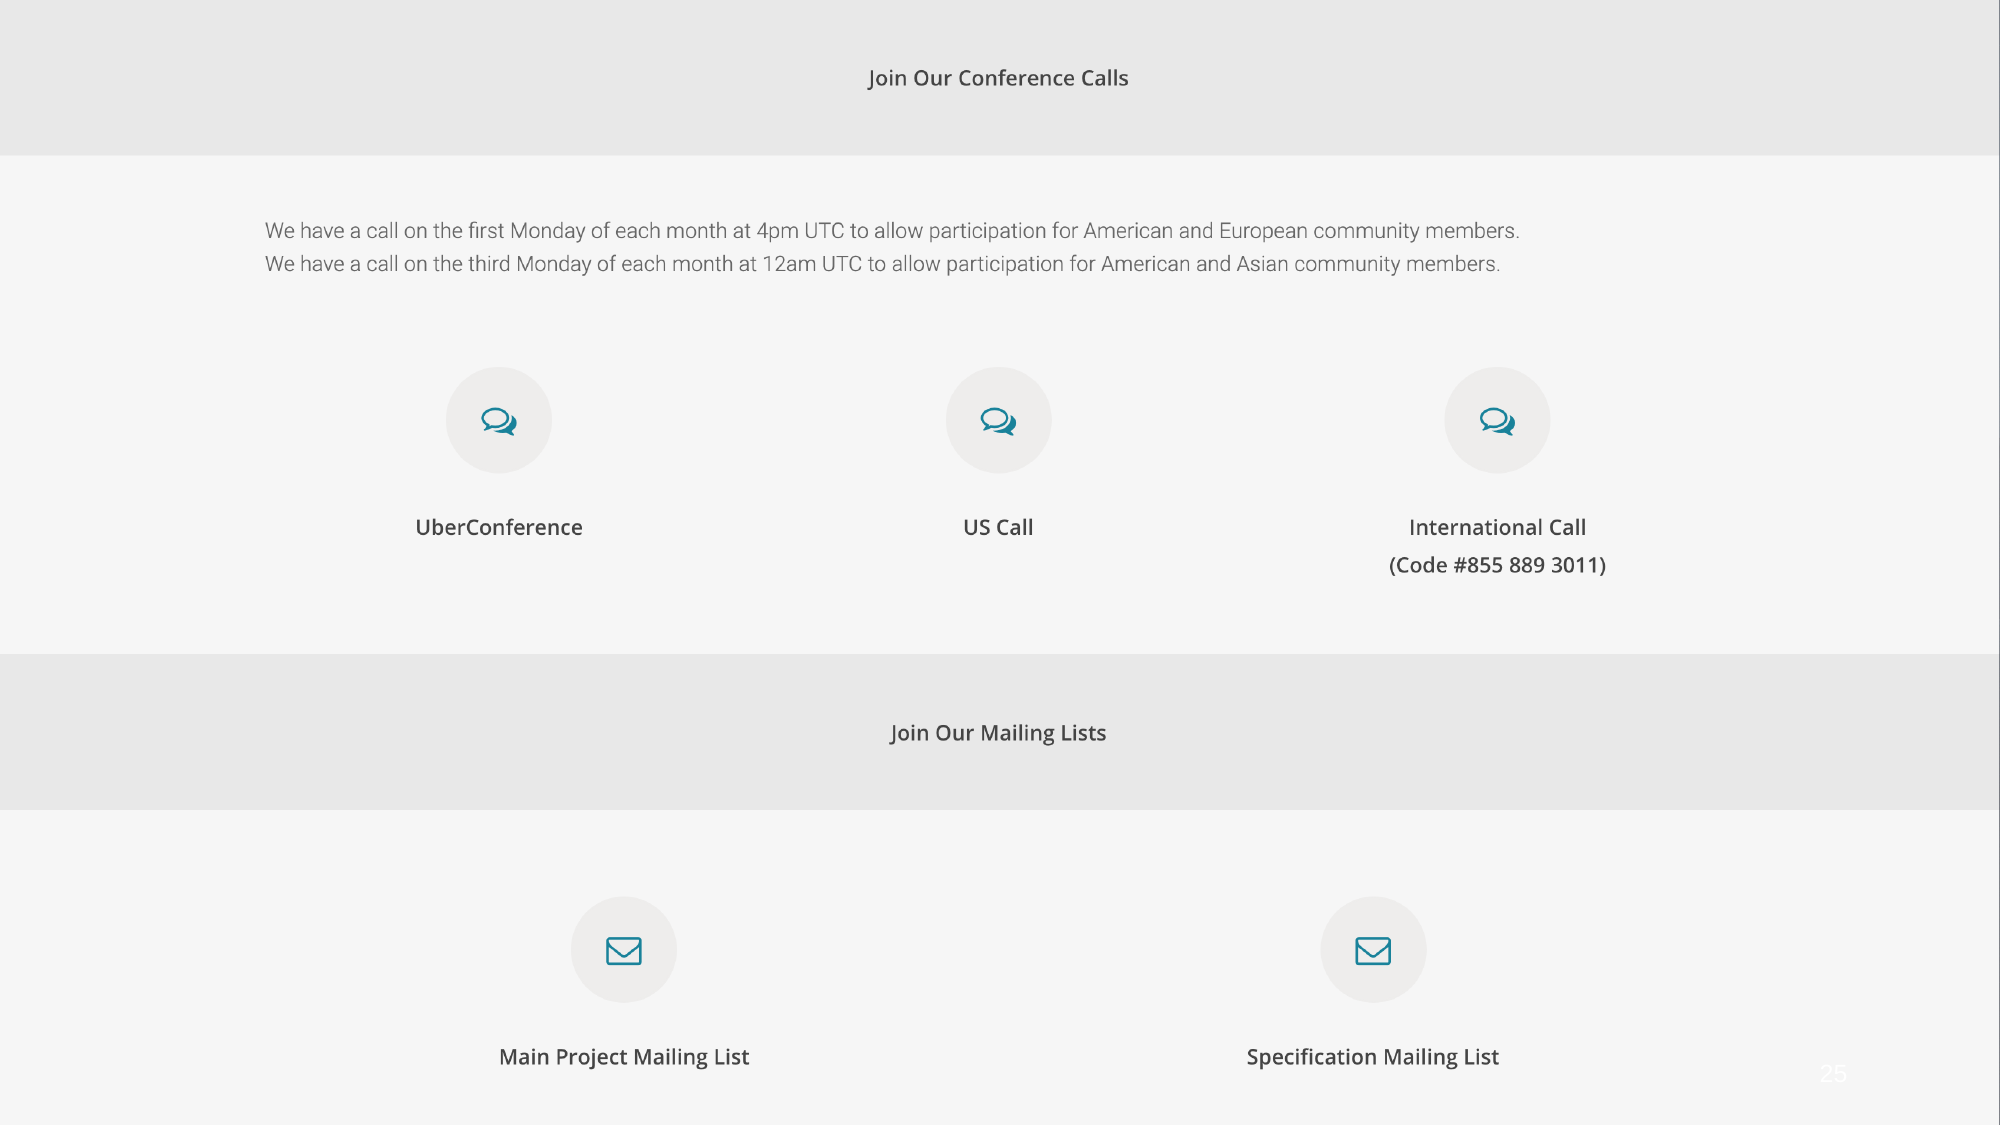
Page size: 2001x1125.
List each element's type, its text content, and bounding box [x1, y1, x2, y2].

slide_number <number> [1412, 1042, 1863, 1103]
picture [0, 0, 2000, 1125]
